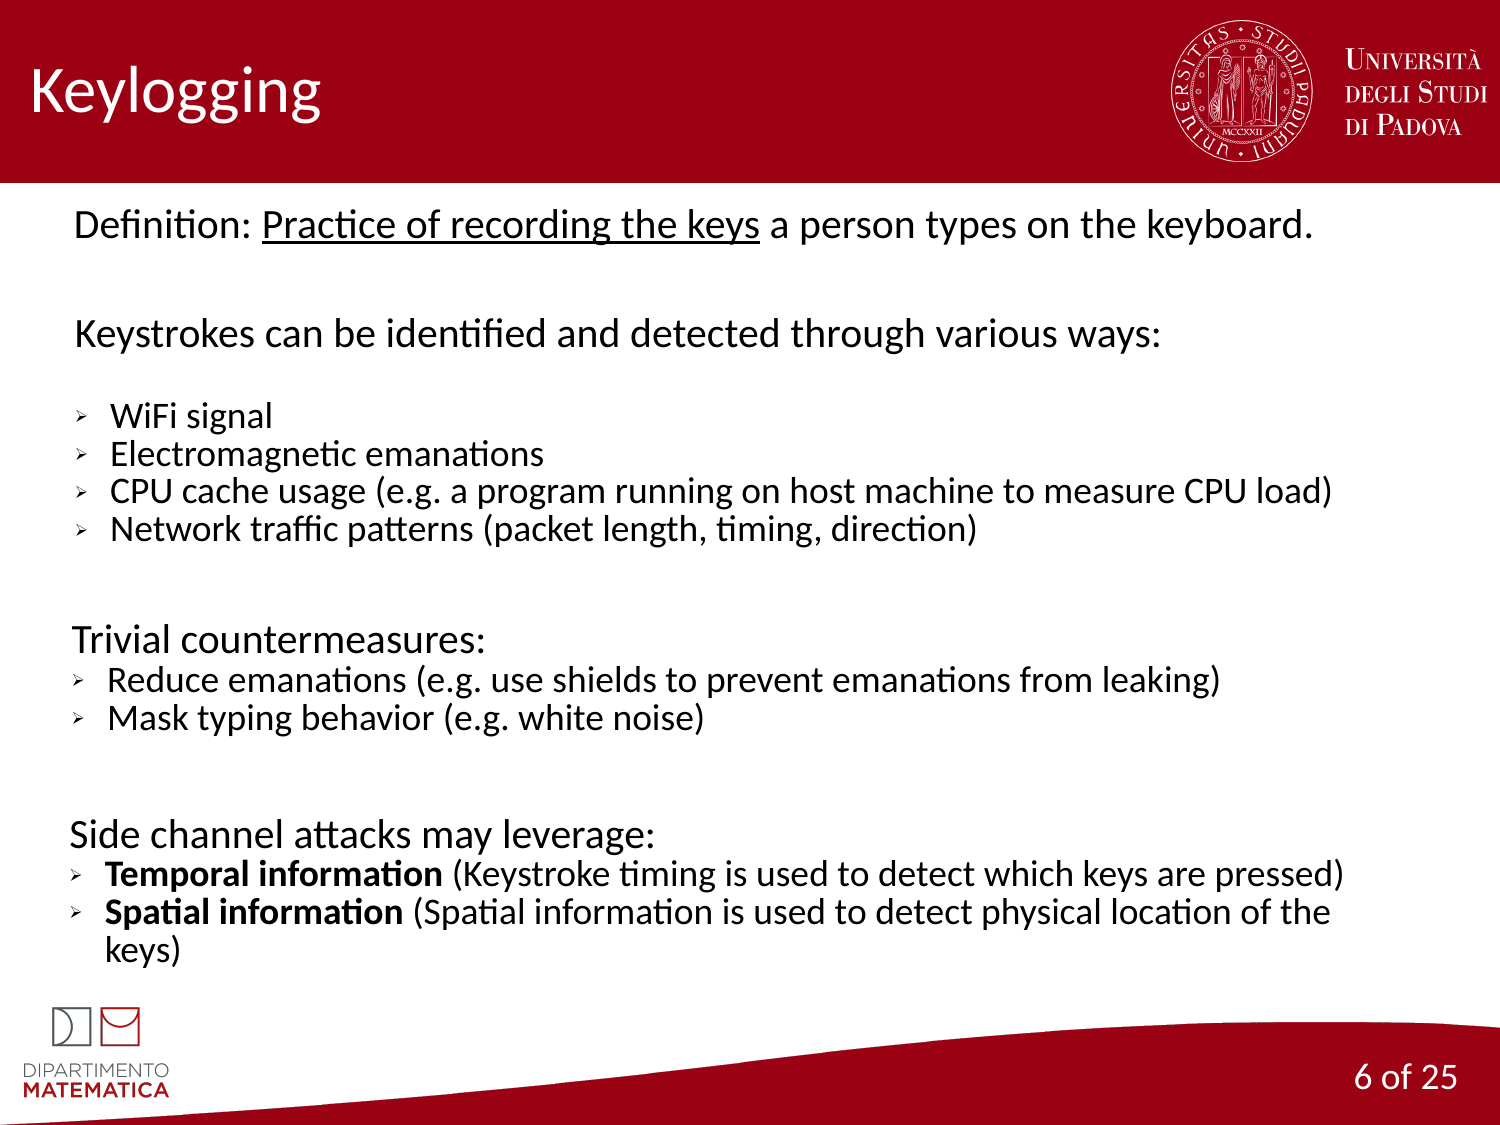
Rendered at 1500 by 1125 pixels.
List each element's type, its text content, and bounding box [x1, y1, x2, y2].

picture [1171, 20, 1487, 162]
text_box Trivial countermeasures: Reduce emanations (e.g. use shields to prevent emanations from leaking) Mask typing behavior (e.g. white noise) [56, 615, 1411, 748]
slide_number <number> of 25 [1136, 1044, 1474, 1104]
text_box Keystrokes can be identified and detected through various ways: WiFi signal Electromagnetic emanations CPU cache usage (e.g. a program running on host machine to measure CPU load) Network traffic patterns (packet length, timing, direction) [60, 309, 1411, 597]
picture [0, 1007, 1500, 1125]
text_box Side channel attacks may leverage: Temporal information (Keystroke timing is used to detect which keys are pressed) Spatial information (Spatial information is used to detect physical location of the keys) [54, 809, 1426, 1018]
list Definition: Practice of recording the keys a person types on the keyboard. [0, 195, 1477, 376]
title Keylogging [0, 0, 1159, 183]
